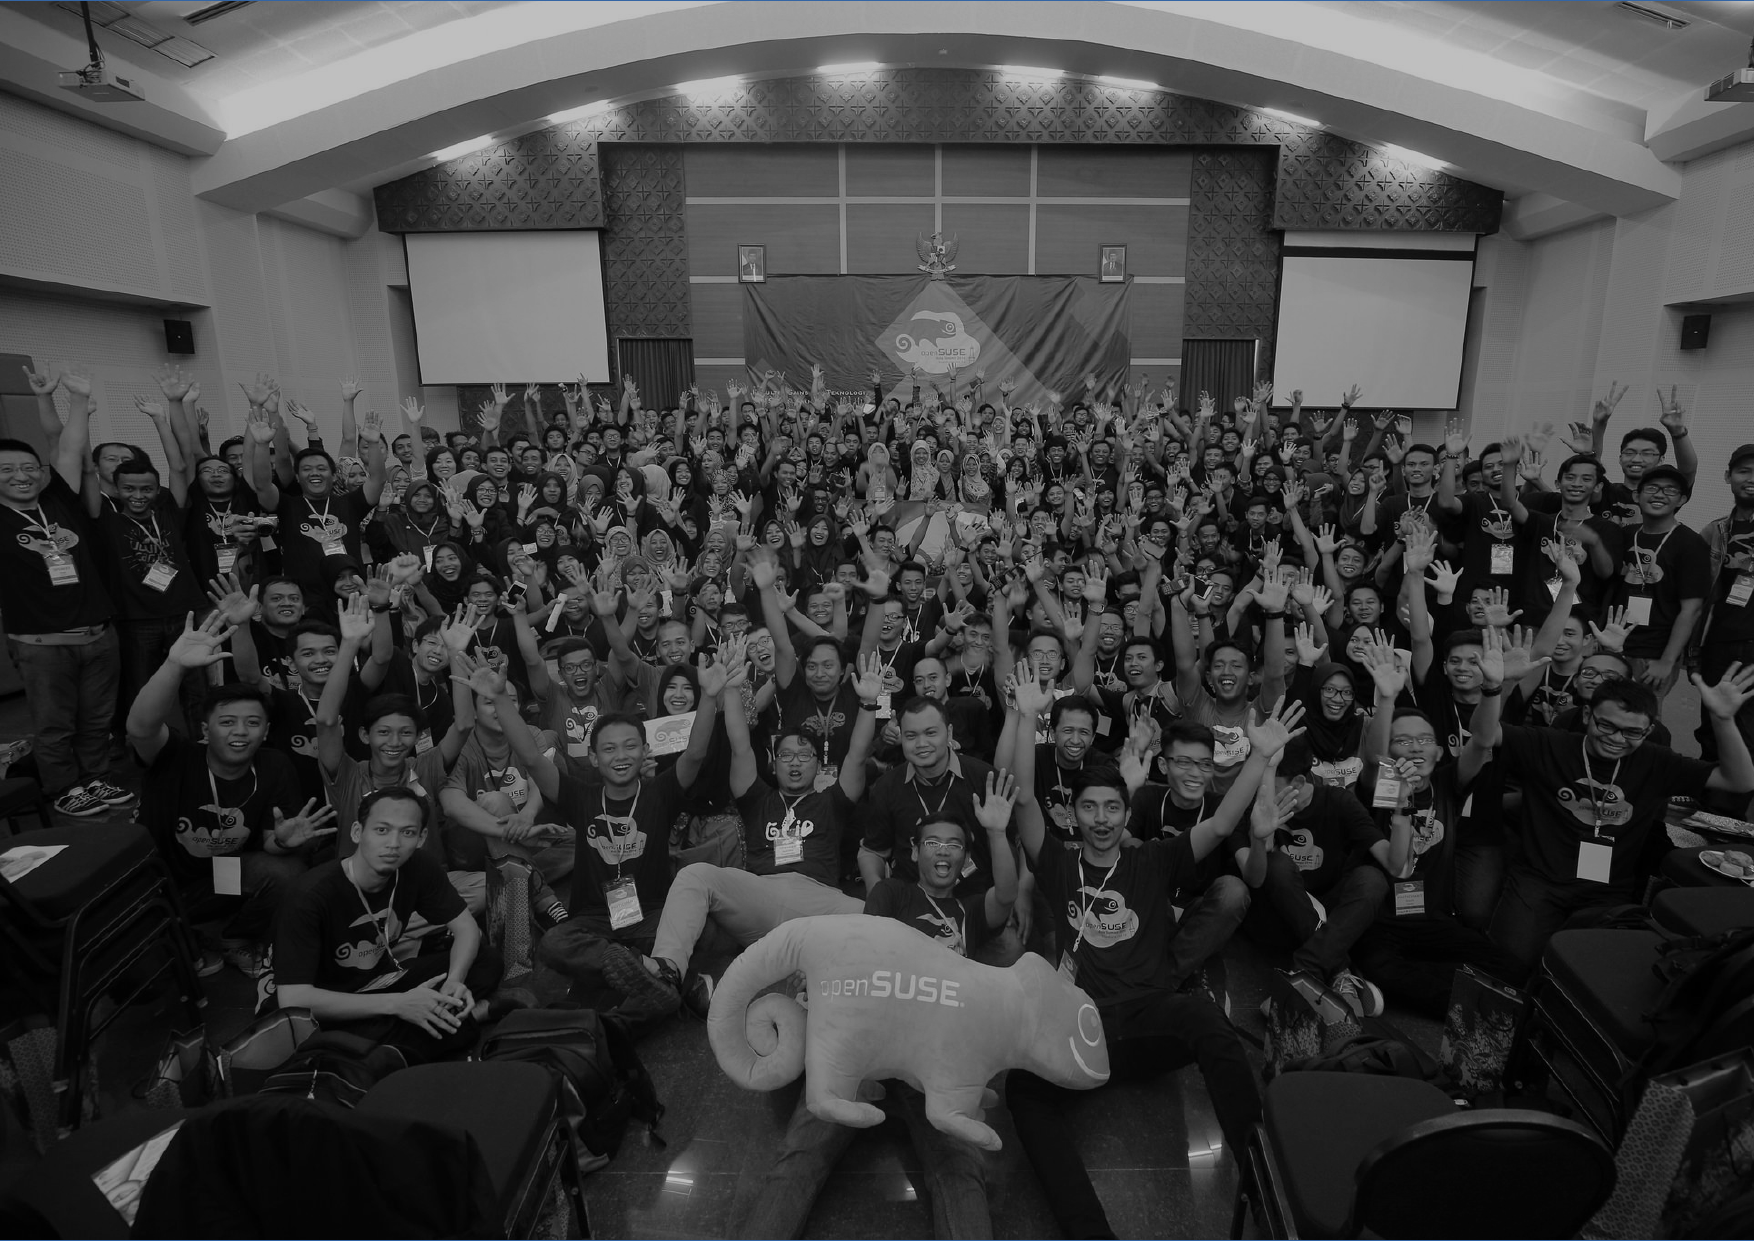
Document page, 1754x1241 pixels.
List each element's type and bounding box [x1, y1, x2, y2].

text_box [0, 0, 1754, 1241]
